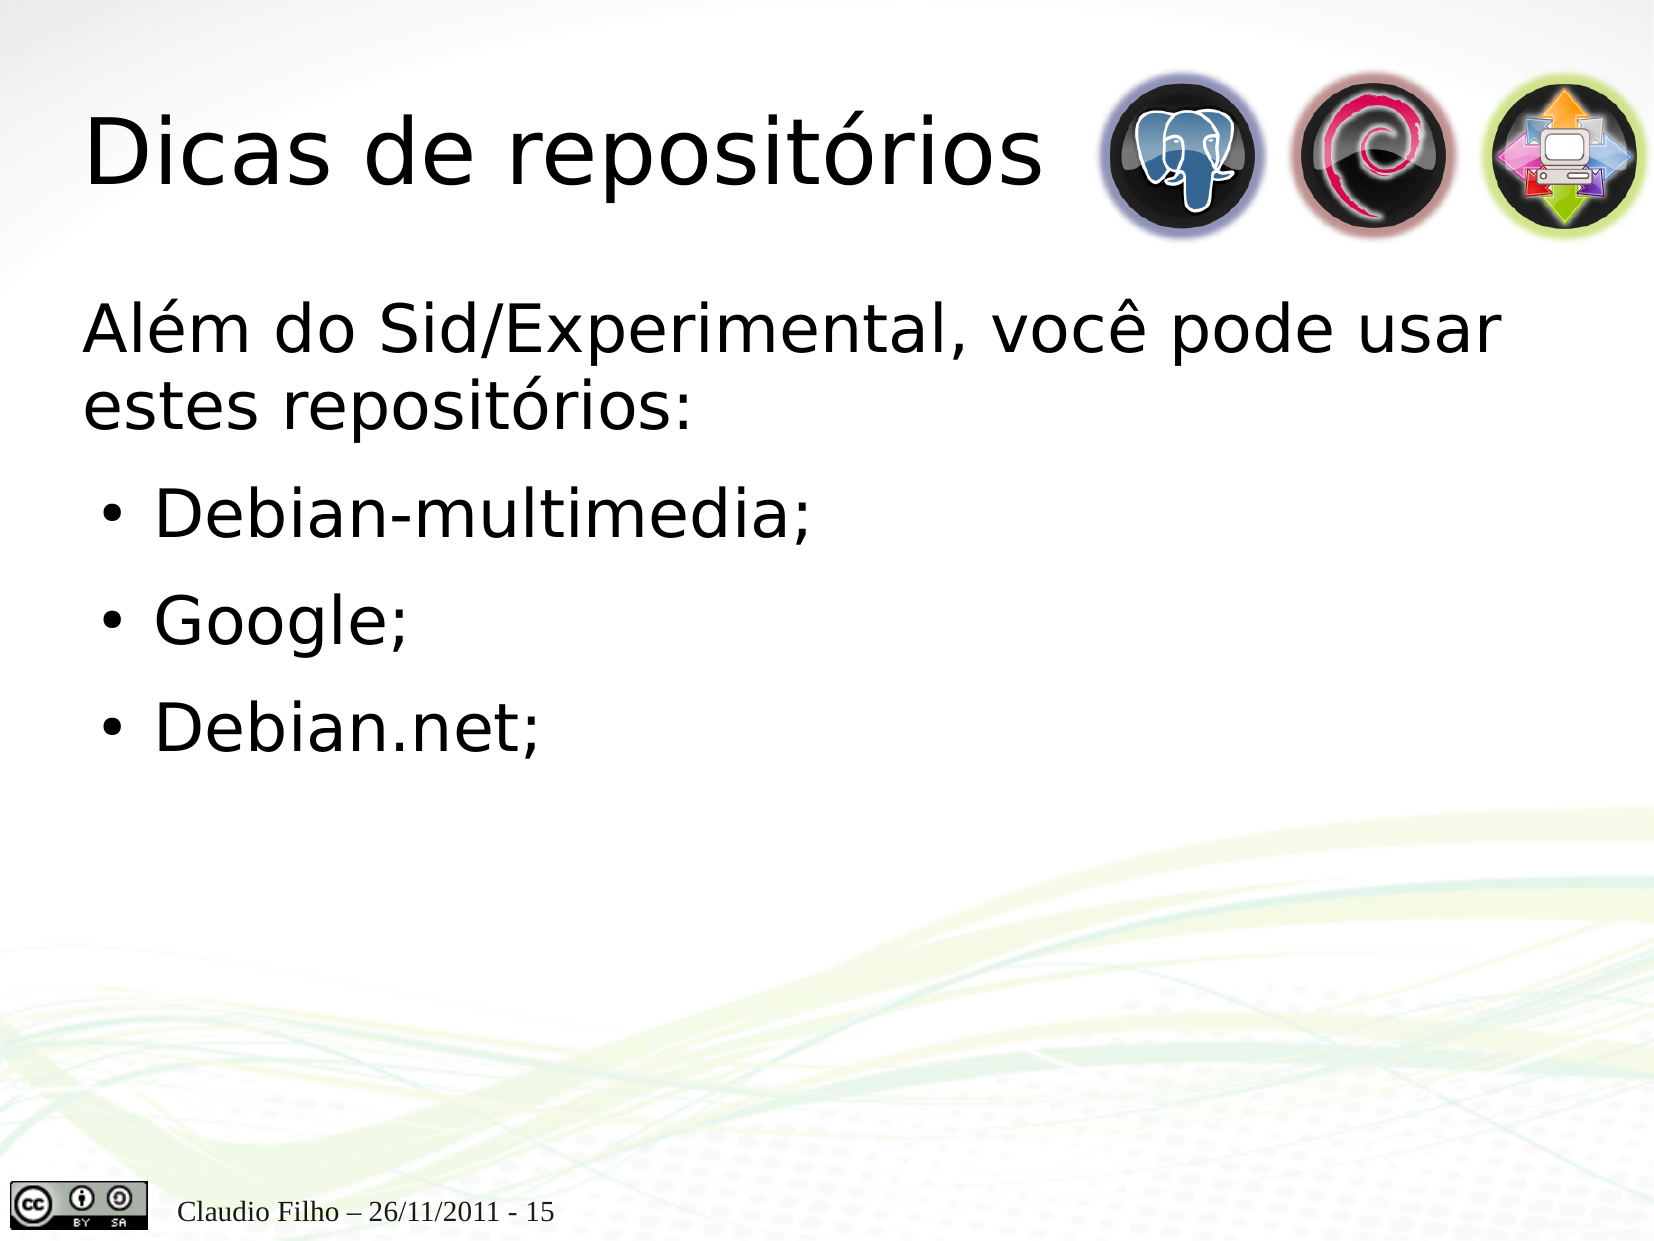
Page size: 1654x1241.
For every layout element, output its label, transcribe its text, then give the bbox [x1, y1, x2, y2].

title Dicas de repositórios [82, 49, 1093, 257]
picture [0, 0, 1654, 325]
picture [10, 1181, 148, 1230]
list Além do Sid/Experimental, você pode usar estes repositórios: Debian-multimedia; Google; Debian.net; [82, 290, 1571, 1109]
